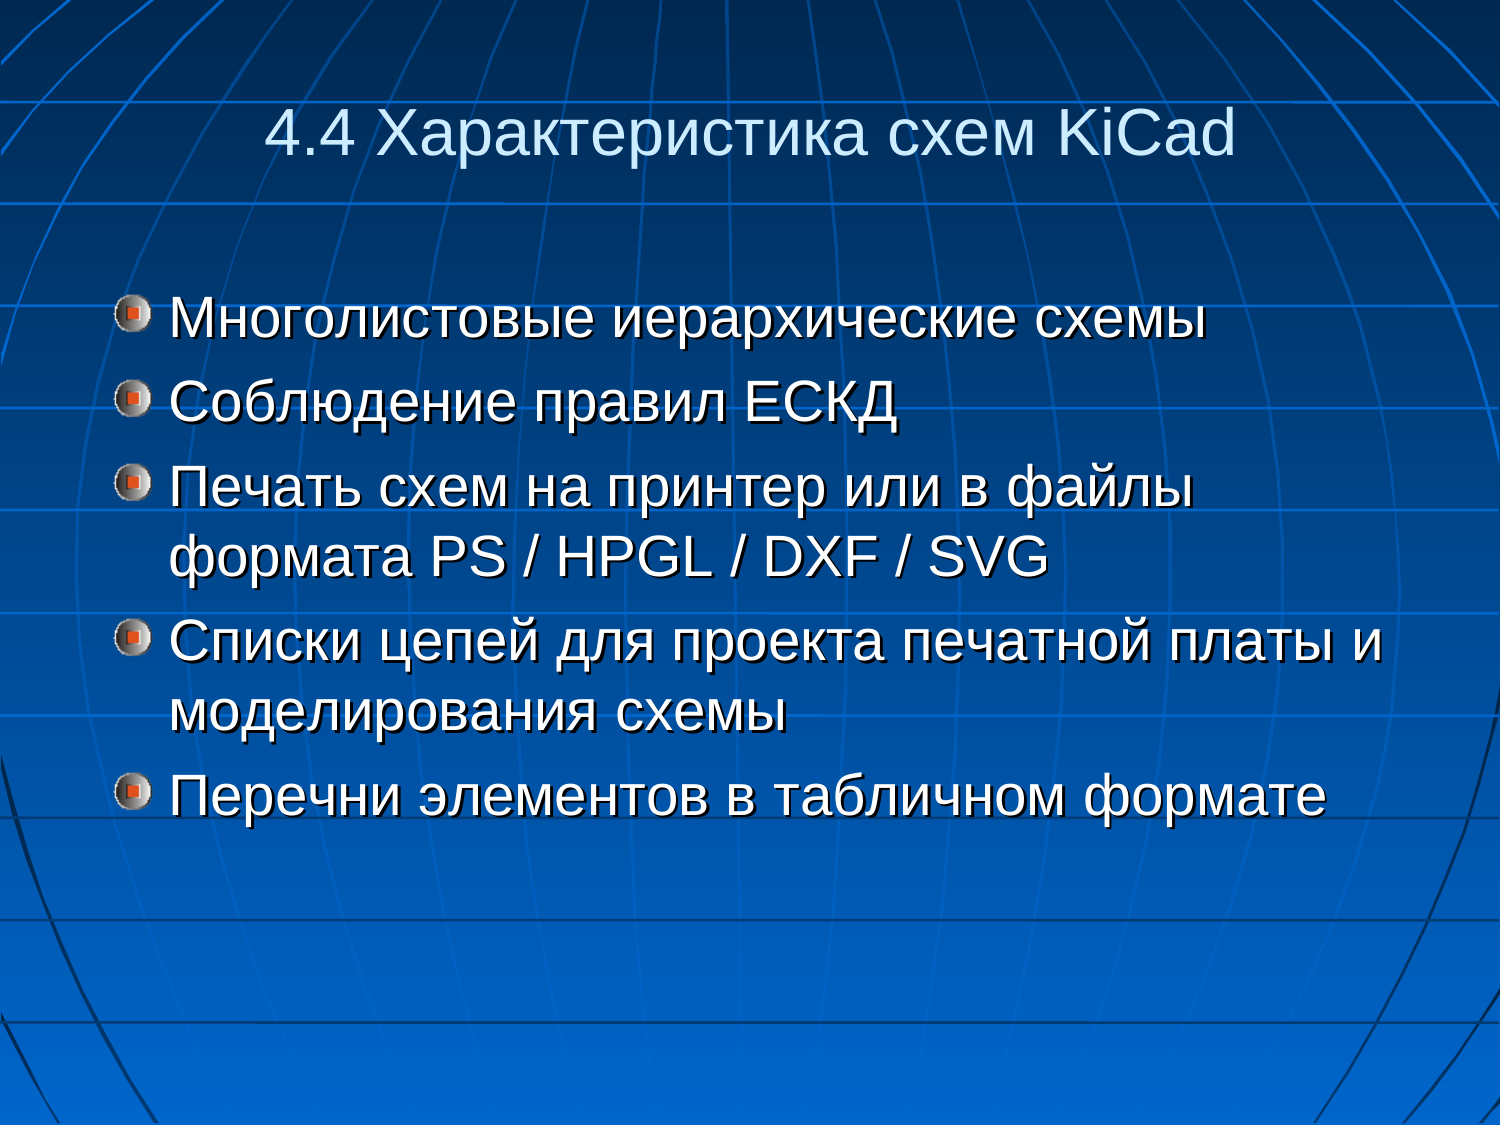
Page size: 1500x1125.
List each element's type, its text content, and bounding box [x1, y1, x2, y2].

picture [112, 616, 155, 659]
picture [112, 377, 155, 420]
text_box Многолистовые иерархические схемы Соблюдение правил ЕСКД Печать схем на принтер или в файлы формата PS / HPGL / DXF / SVG Списки цепей для проекта печатной платы и моделирования схемы Перечни элементов в табличном формате [112, 278, 1412, 1070]
picture [112, 770, 155, 813]
text_box 4.4 Характеристика схем KiCad [88, 66, 1414, 192]
picture [112, 461, 155, 504]
picture [112, 292, 155, 335]
